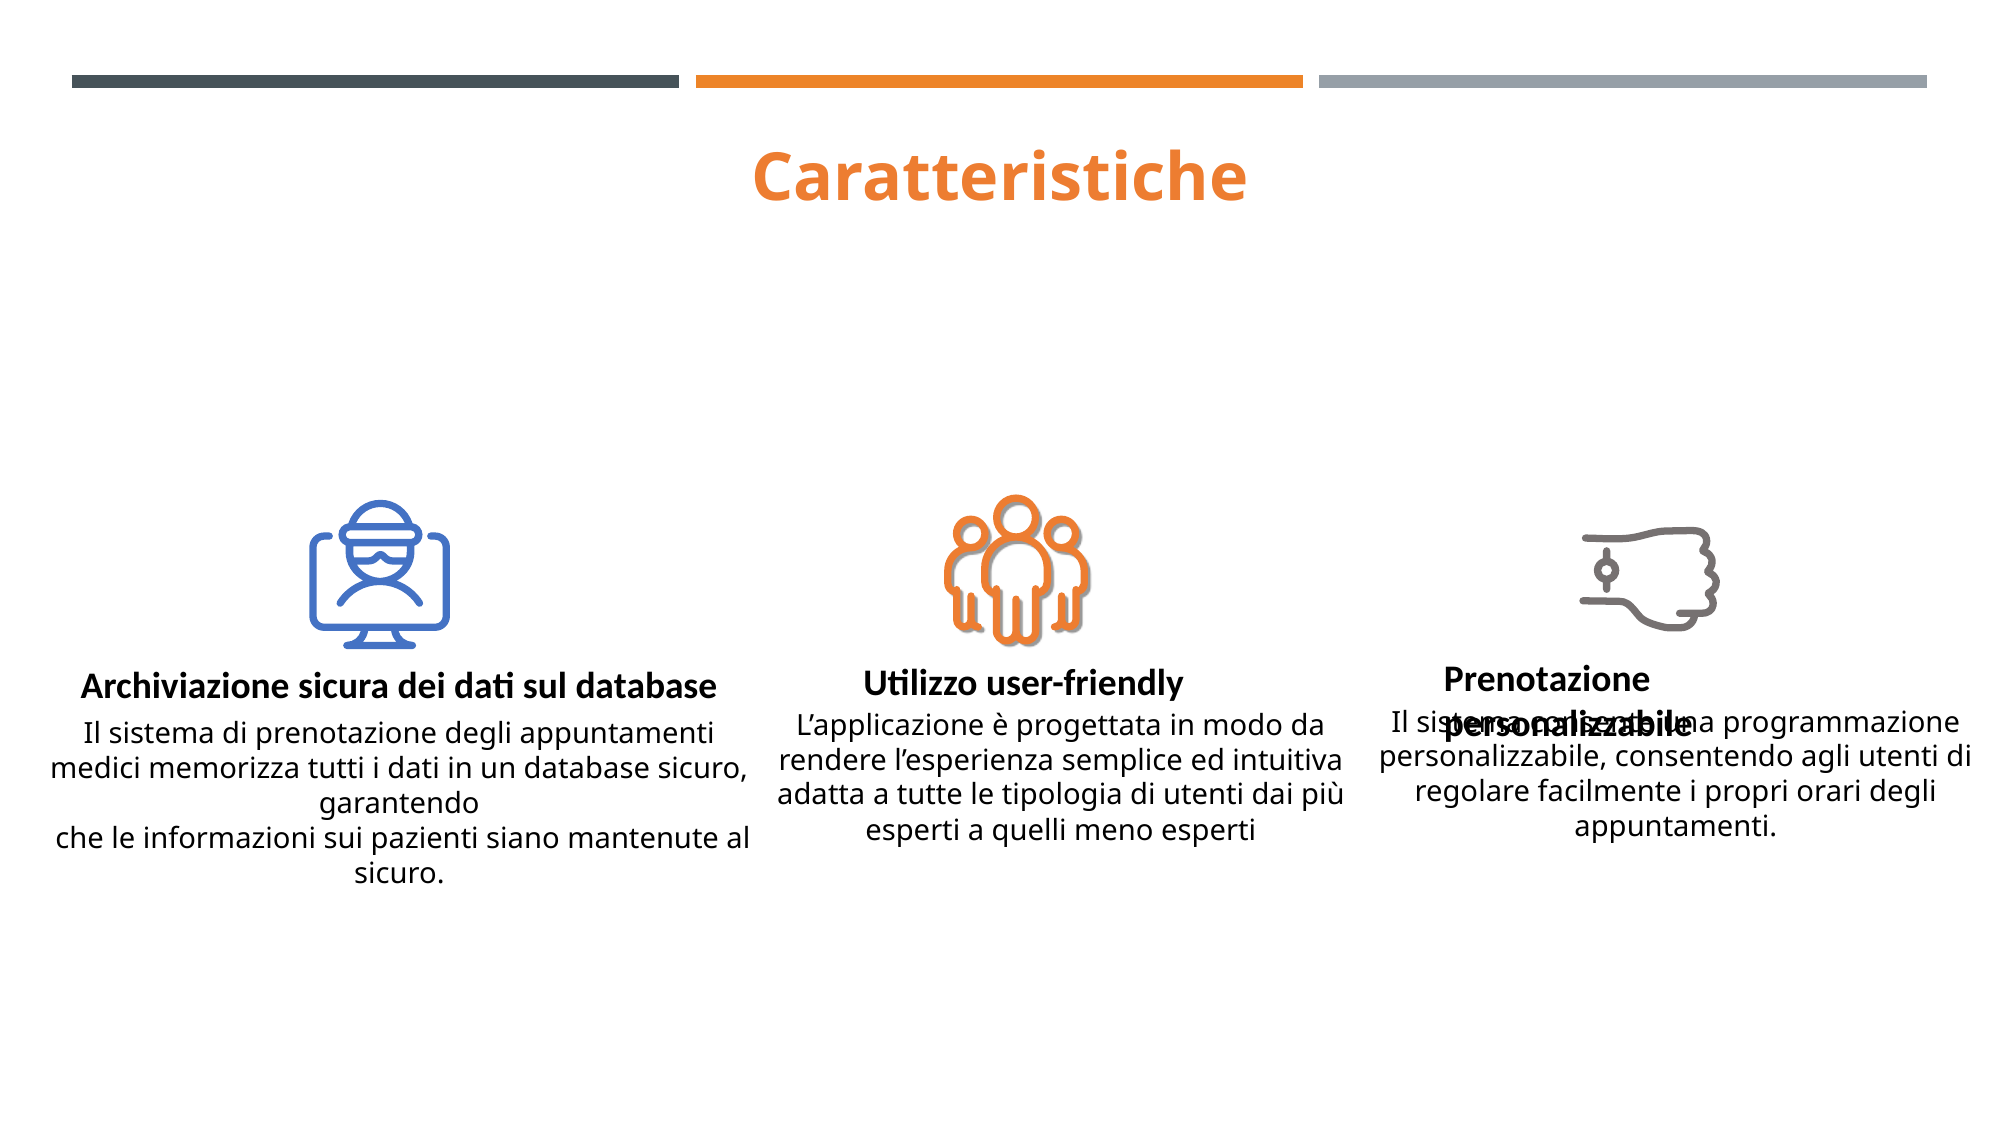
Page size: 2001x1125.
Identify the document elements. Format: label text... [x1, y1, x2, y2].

text_box Caratteristiche [489, 122, 1511, 217]
text_box Prenotazione personalizzabile [1429, 646, 1923, 695]
text_box Il sistema di prenotazione degli appuntamenti medici memorizza tutti i dati in un database sicuro, garantendo che le informazioni sui pazienti siano mantenute al sicuro. [23, 707, 775, 829]
picture [308, 498, 451, 608]
text_box Il sistema consente una programmazione personalizzabile, consentendo agli utenti di regolare facilmente i propri orari degli appuntamenti. [1353, 695, 1998, 817]
text_box L’applicazione è progettata in modo da rendere l’esperienza semplice ed intuitiva adatta a tutte le tipologia di utenti dai più esperti a quelli meno esperti [738, 698, 1384, 856]
picture [943, 493, 1089, 605]
text_box Utilizzo user-friendly [648, 605, 1400, 707]
text_box Archiviazione sicura dei dati sul database [23, 608, 648, 707]
picture [1578, 526, 1721, 633]
